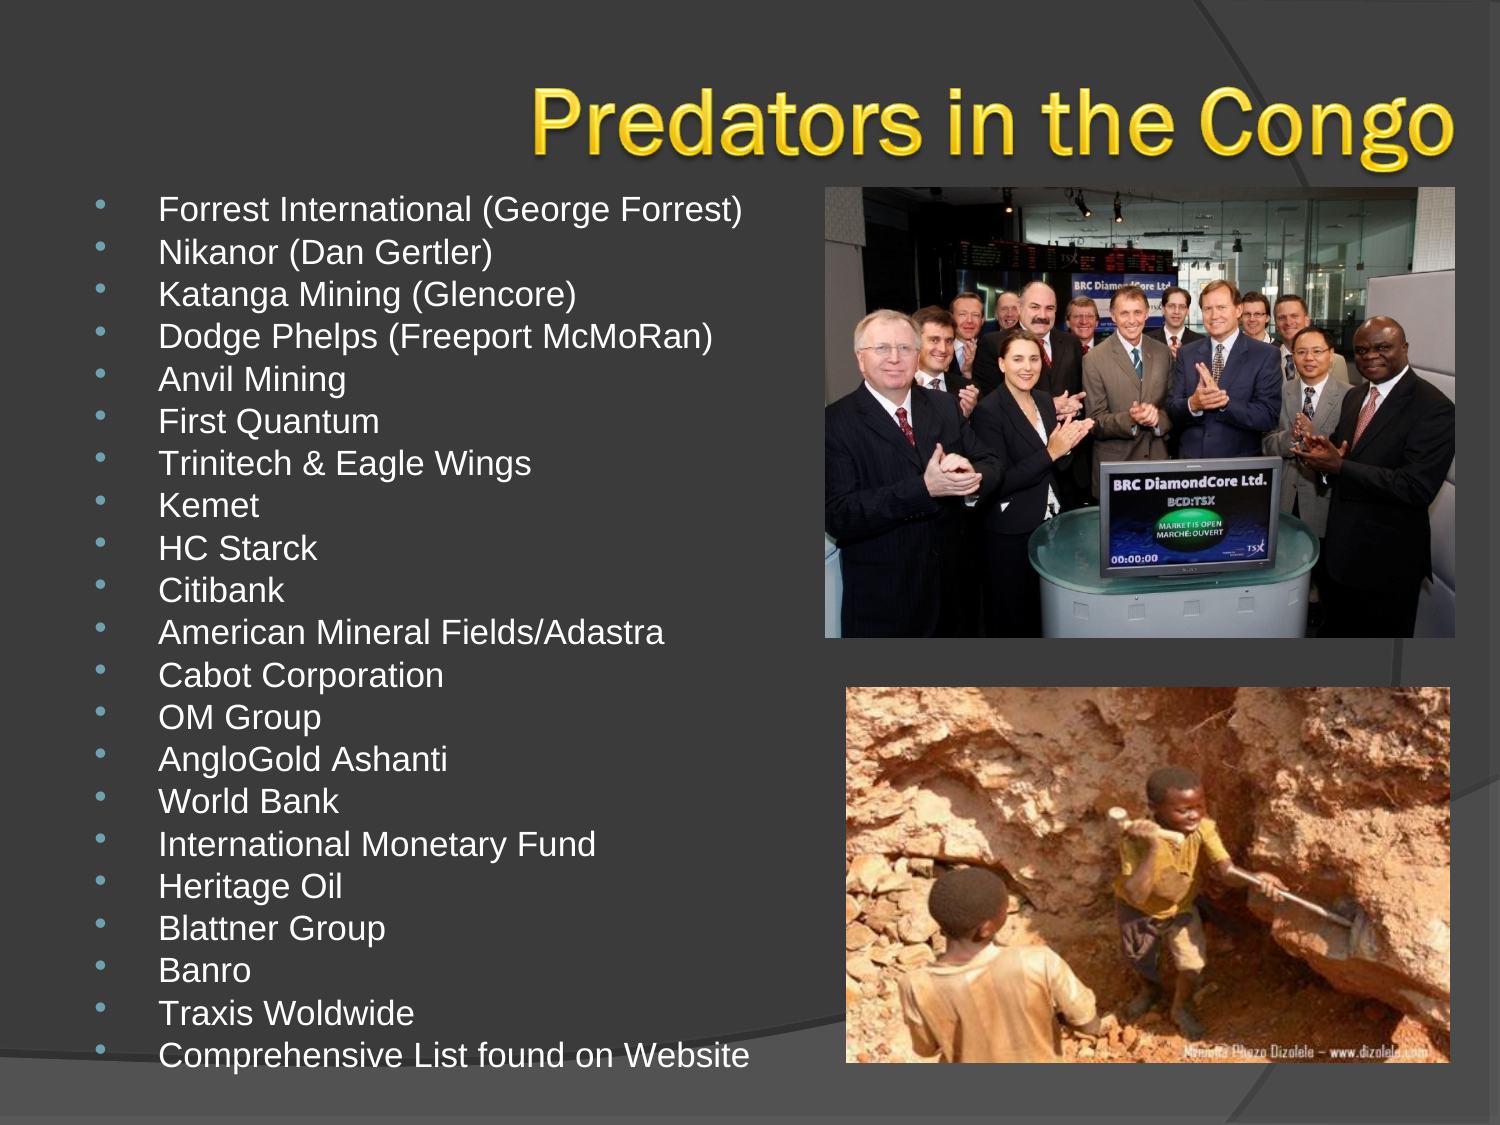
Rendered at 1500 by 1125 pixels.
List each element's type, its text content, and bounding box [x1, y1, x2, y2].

picture [236, 23, 1500, 638]
picture [846, 687, 1450, 1063]
list Forrest International (George Forrest) Nikanor (Dan Gertler) Katanga Mining (Glencore) Dodge Phelps (Freeport McMoRan) Anvil Mining First Quantum Trinitech & Eagle Wings Kemet HC Starck Citibank American Mineral Fields/Adastra Cabot Corporation OM Group AngloGold Ashanti World Bank International Monetary Fund Heritage Oil Blattner Group Banro Traxis Woldwide Comprehensive List found on Website [75, 187, 826, 1088]
